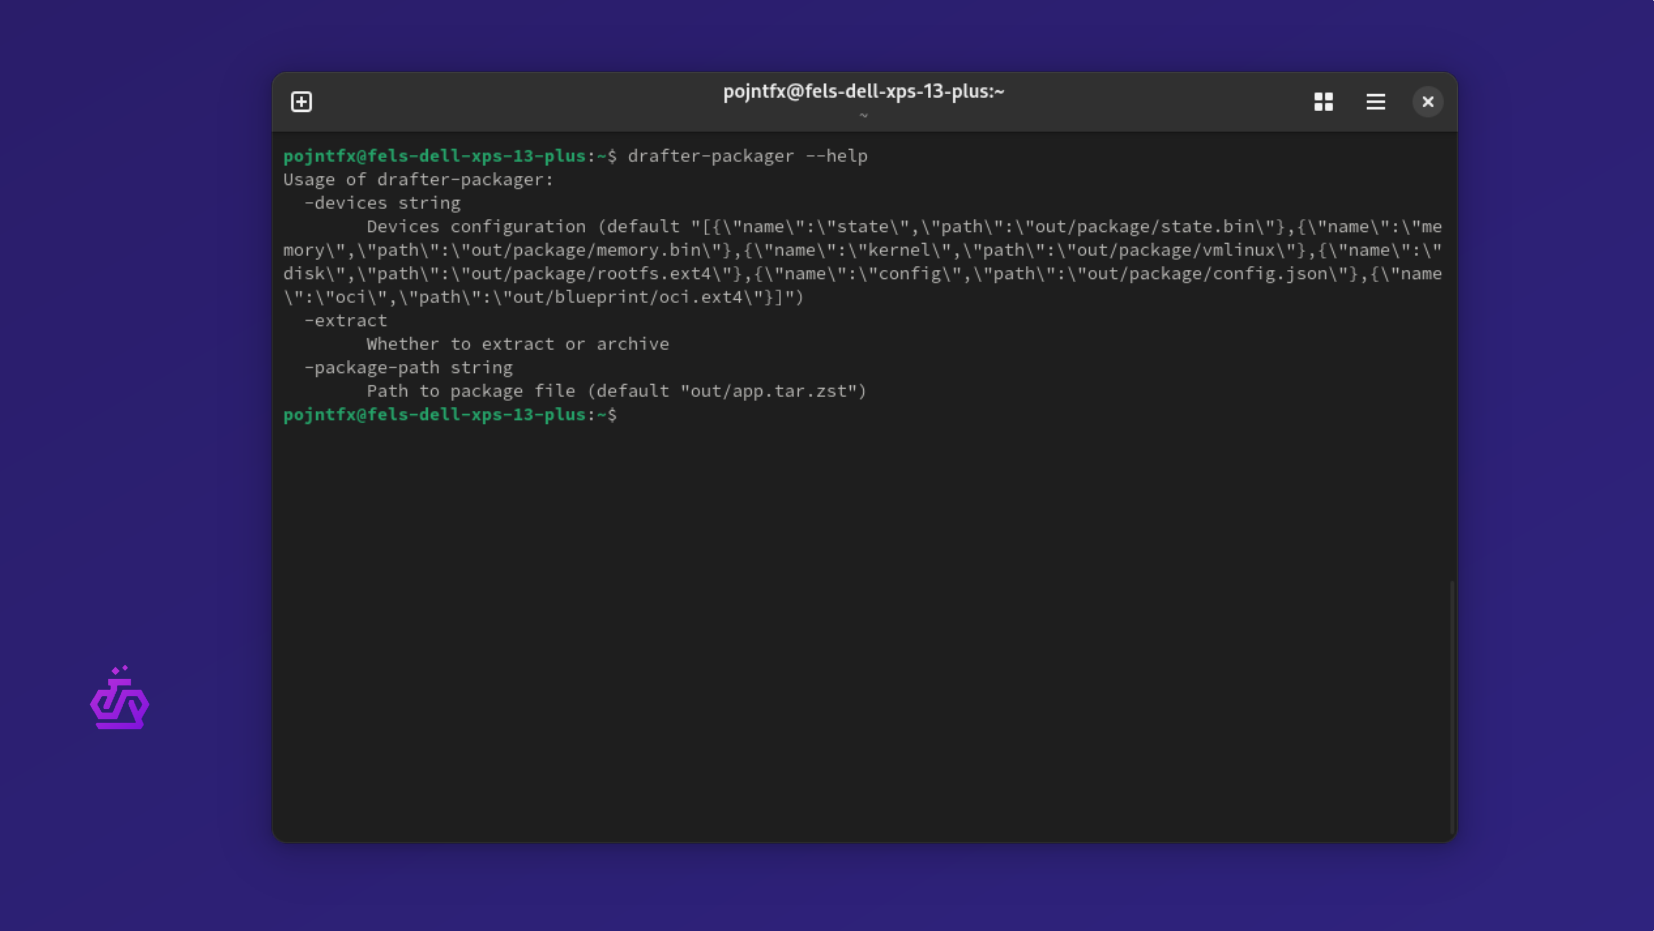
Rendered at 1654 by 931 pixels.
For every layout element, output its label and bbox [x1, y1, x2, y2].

picture [192, 0, 1538, 931]
picture [70, 643, 150, 755]
